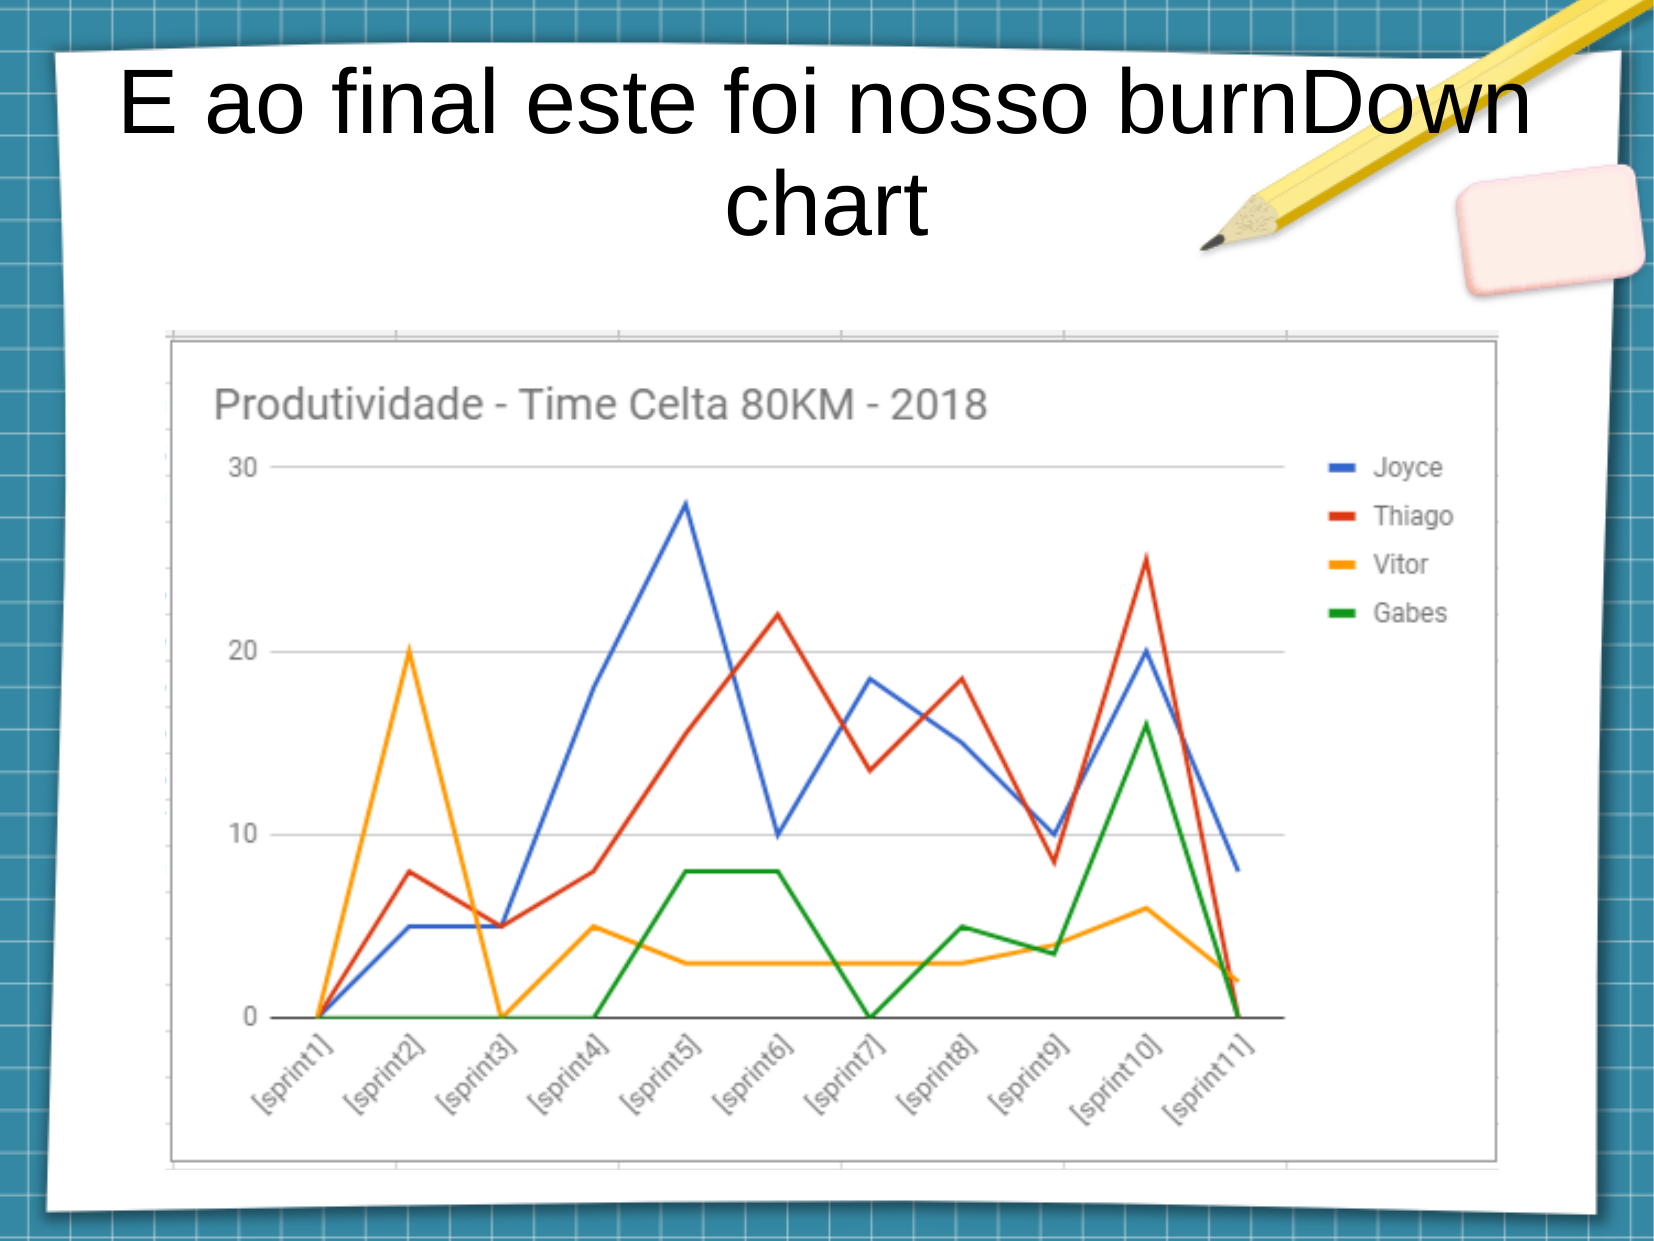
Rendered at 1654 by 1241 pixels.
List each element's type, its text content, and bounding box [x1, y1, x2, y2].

title E ao final este foi nosso burnDown chart [82, 49, 1571, 257]
picture [0, 0, 1654, 1241]
